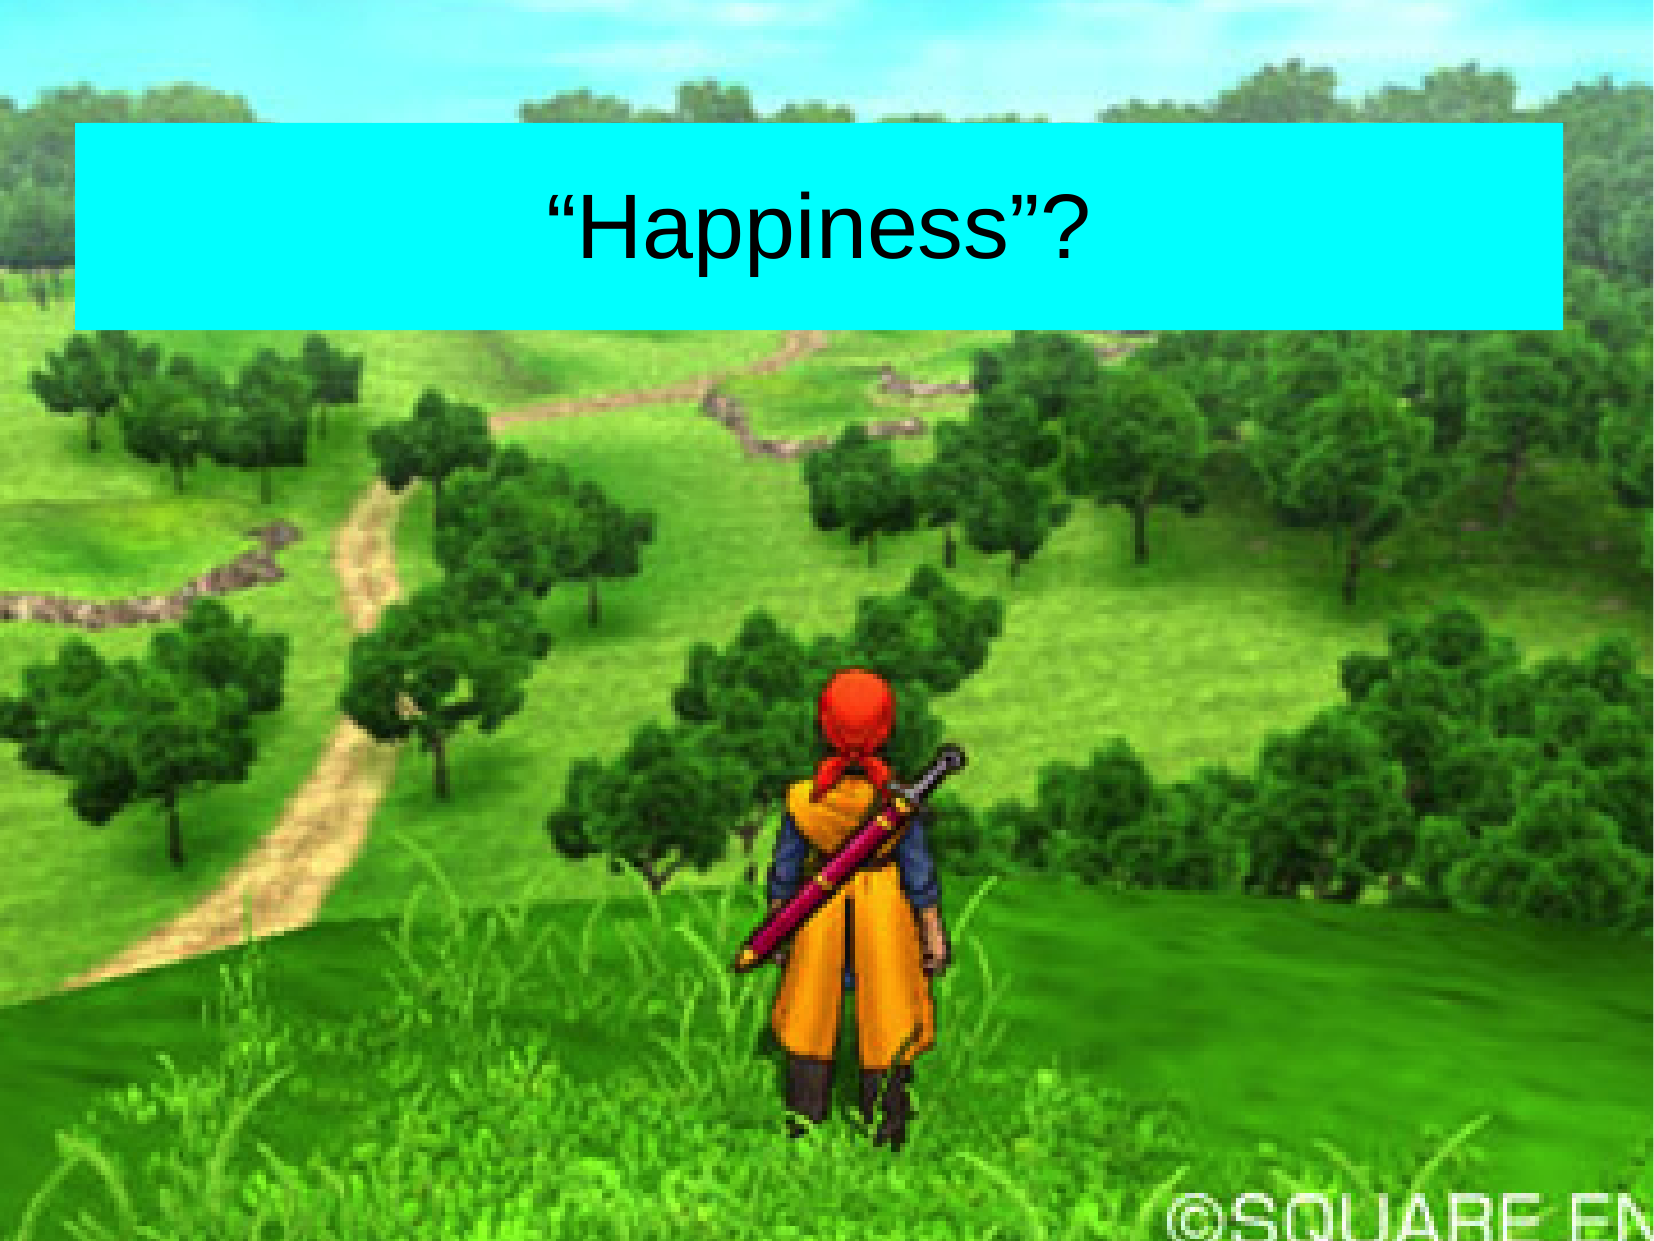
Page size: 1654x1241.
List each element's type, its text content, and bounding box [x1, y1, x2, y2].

picture [0, 0, 1654, 1241]
title “Happiness”? [75, 122, 1564, 331]
